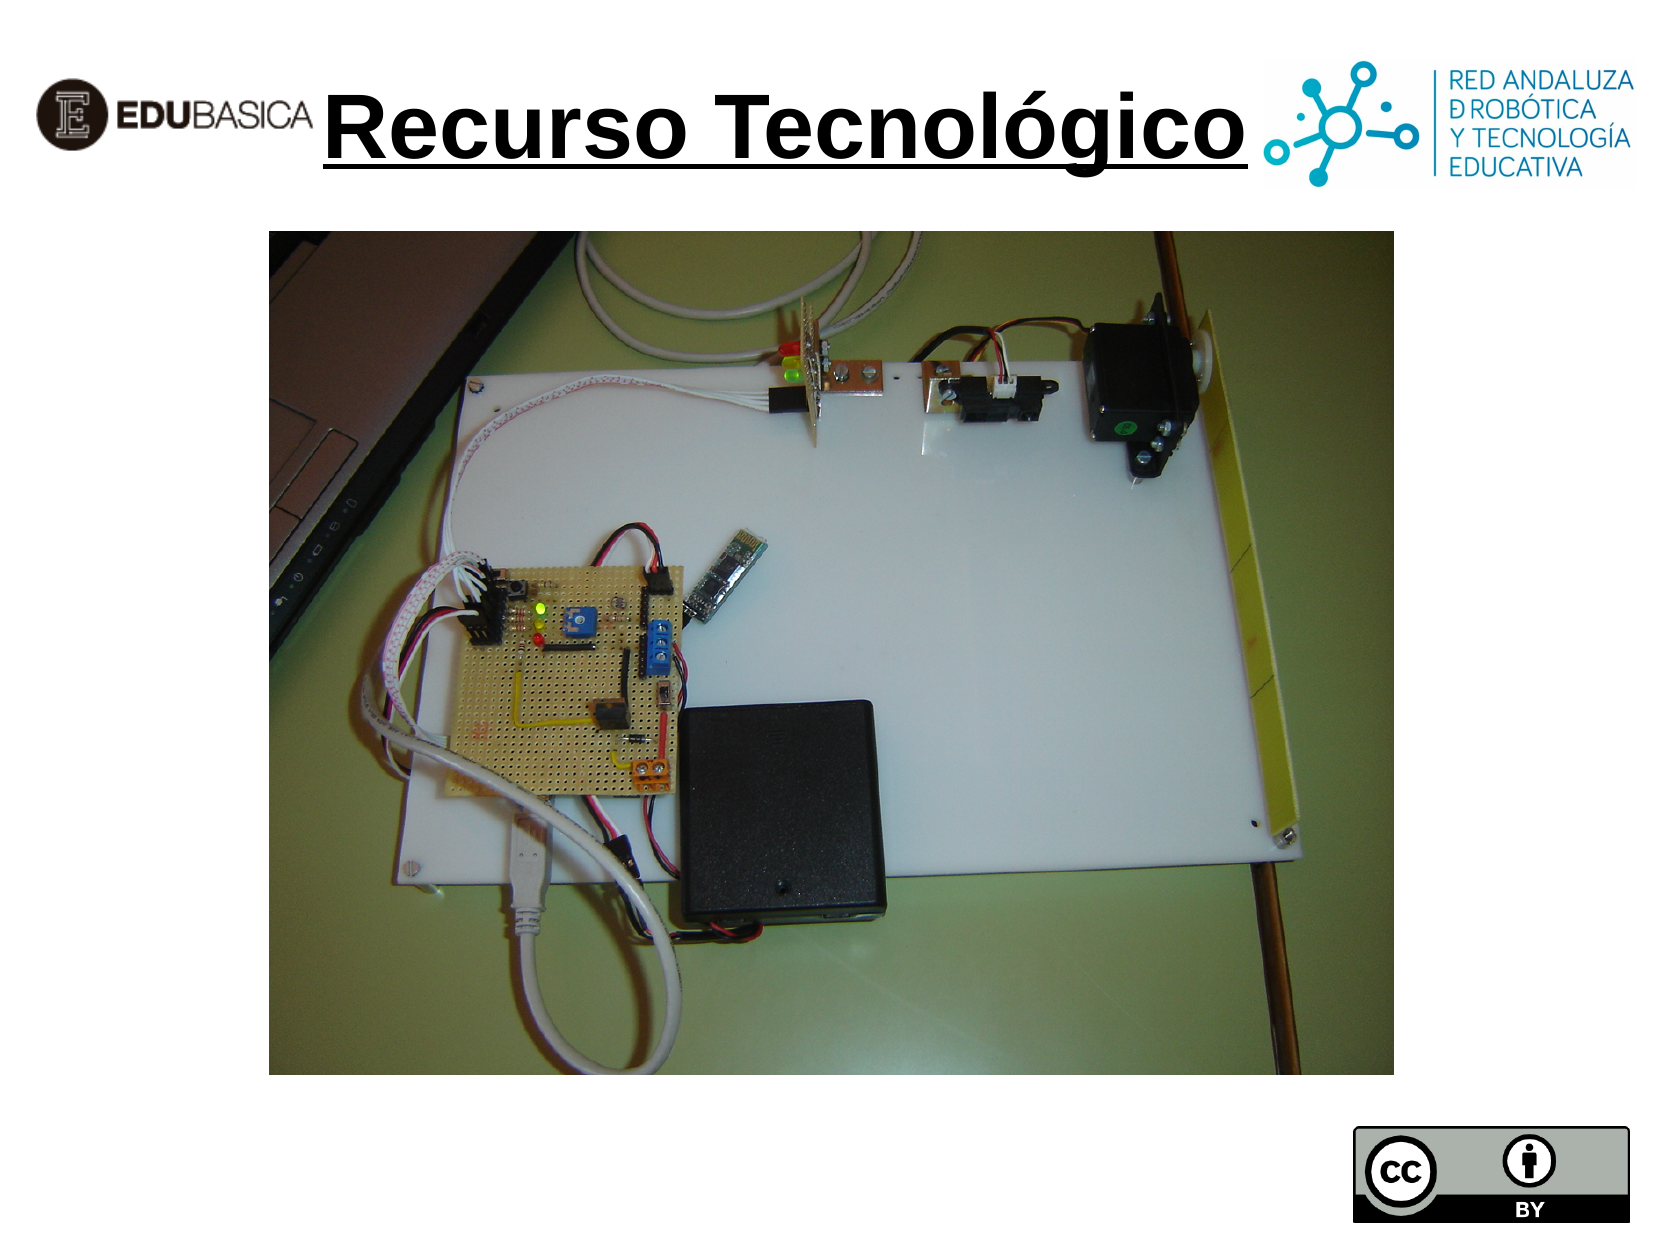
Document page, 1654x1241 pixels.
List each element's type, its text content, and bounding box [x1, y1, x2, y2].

picture [269, 231, 1394, 1075]
picture [1353, 1126, 1630, 1223]
picture [35, 77, 316, 154]
picture [1263, 59, 1636, 190]
title Recurso Tecnológico [41, 23, 1530, 231]
